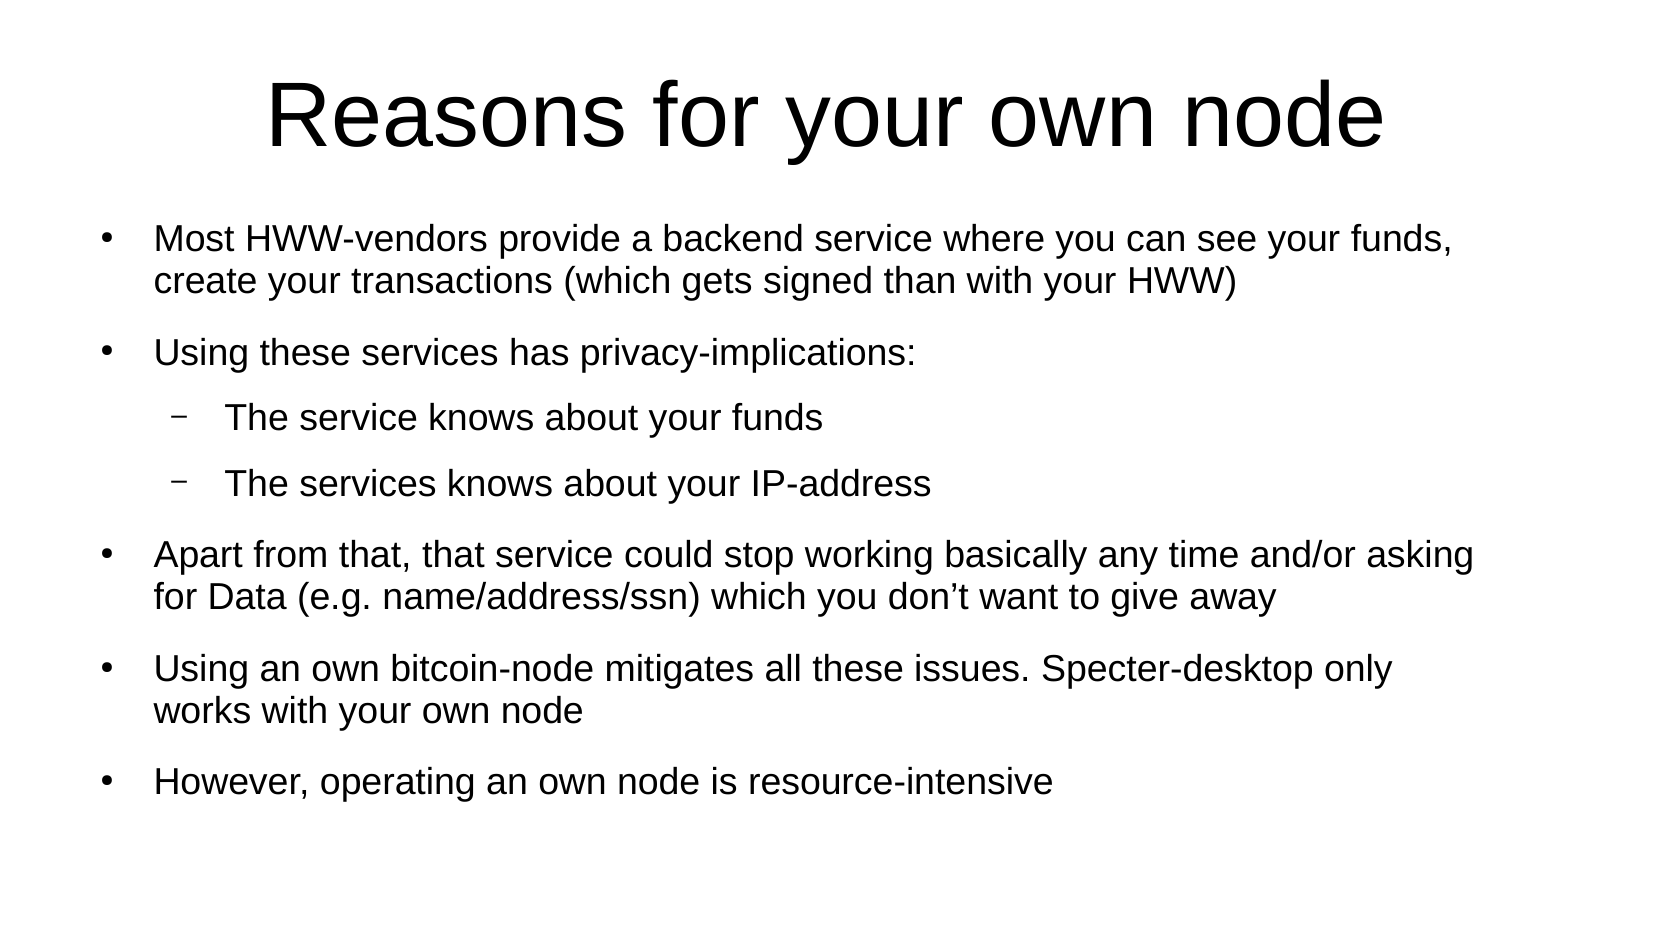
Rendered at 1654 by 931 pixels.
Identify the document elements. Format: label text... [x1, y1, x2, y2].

title Reasons for your own node [82, 37, 1571, 193]
list Most HWW-vendors provide a backend service where you can see your funds, create your transactions (which gets signed than with your HWW) Using these services has privacy-implications: The service knows about your funds The services knows about your IP-address Apart from that, that service could stop working basically any time and/or asking for Data (e.g. name/address/ssn) which you don’t want to give away Using an own bitcoin-node mitigates all these issues. Specter-desktop only works with your own node However, operating an own node is resource-intensive [82, 217, 1501, 841]
